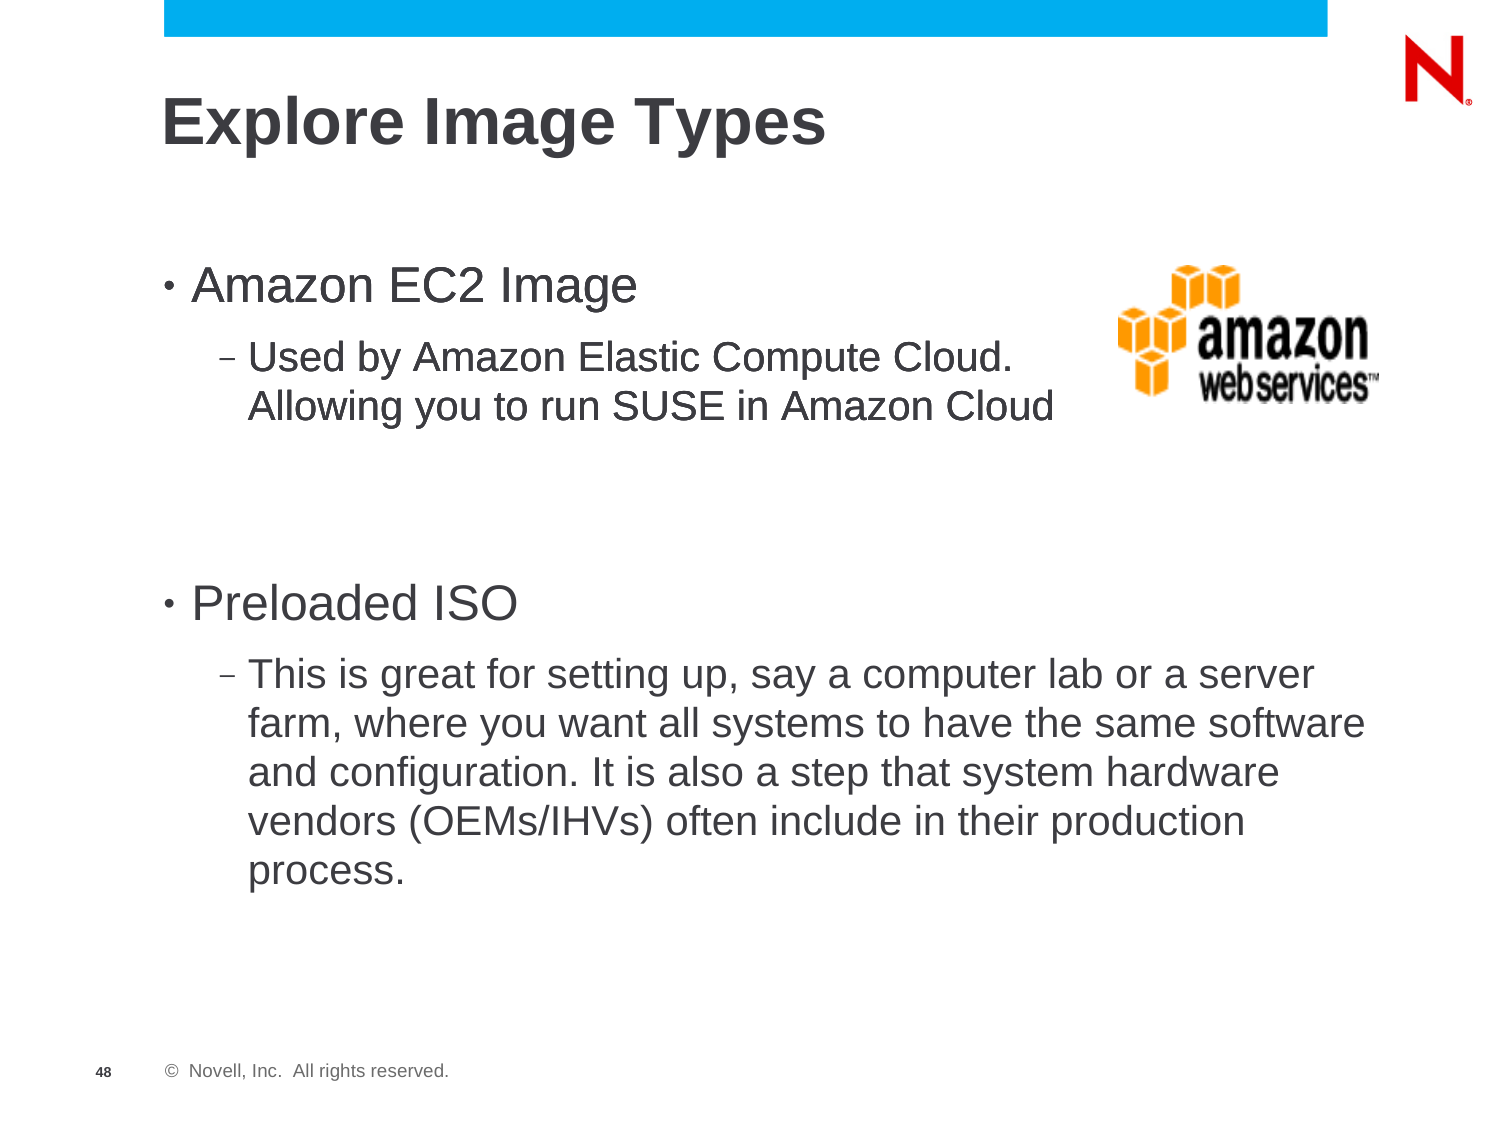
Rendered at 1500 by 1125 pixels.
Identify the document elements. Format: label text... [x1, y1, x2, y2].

list Amazon EC2 Image Used by Amazon Elastic Compute Cloud. Allowing you to run SUSE in Amazon Cloud [163, 254, 1404, 504]
title Explore Image Types [161, 41, 1383, 205]
picture [1403, 32, 1473, 107]
list Preloaded ISO This is great for setting up, say a computer lab or a server farm, where you want all systems to have the same software and configuration. It is also a step that system hardware vendors (OEMs/IHVs) often include in their production process. [163, 572, 1404, 979]
